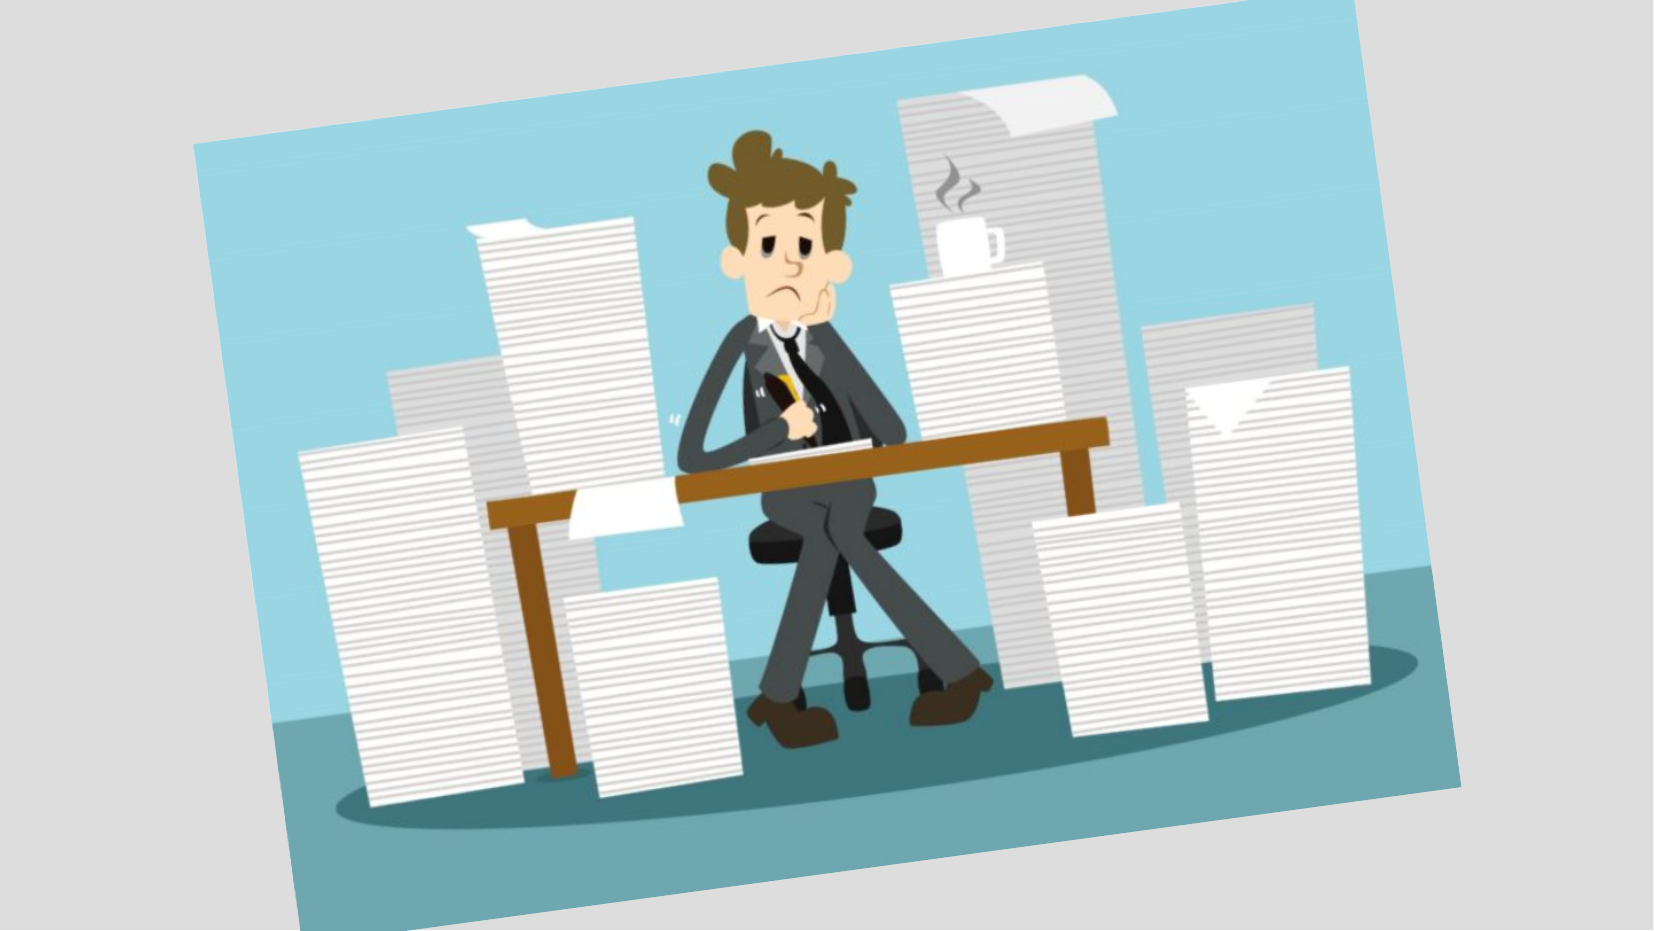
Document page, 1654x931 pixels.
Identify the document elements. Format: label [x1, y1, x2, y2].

picture [192, 0, 1462, 931]
